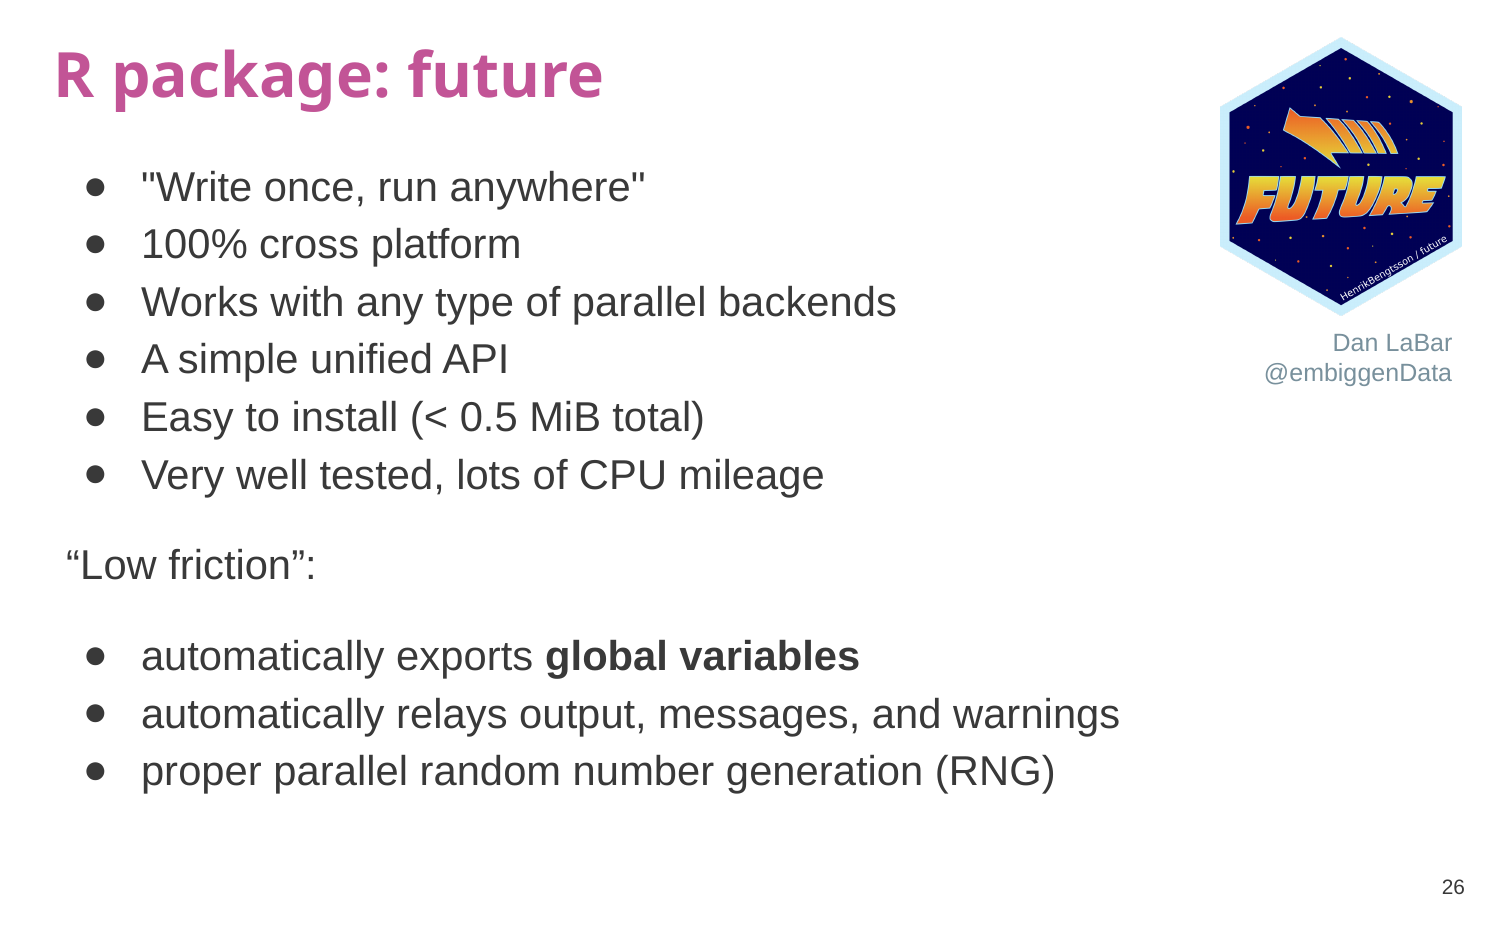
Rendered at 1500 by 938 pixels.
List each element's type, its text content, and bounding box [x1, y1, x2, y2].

list "Write once, run anywhere" 100% cross platform Works with any type of parallel backends A simple unified API Easy to install (< 0.5 MiB total) Very well tested, lots of CPU mileage “Low friction”: automatically exports global variables automatically relays output, messages, and warnings proper parallel random number generation (RNG) [51, 137, 1449, 873]
title R package: future [38, 20, 1463, 136]
slide_number <number> [1389, 849, 1480, 922]
picture [1220, 37, 1462, 311]
text_box Dan LaBar @embiggenData [1214, 311, 1468, 395]
